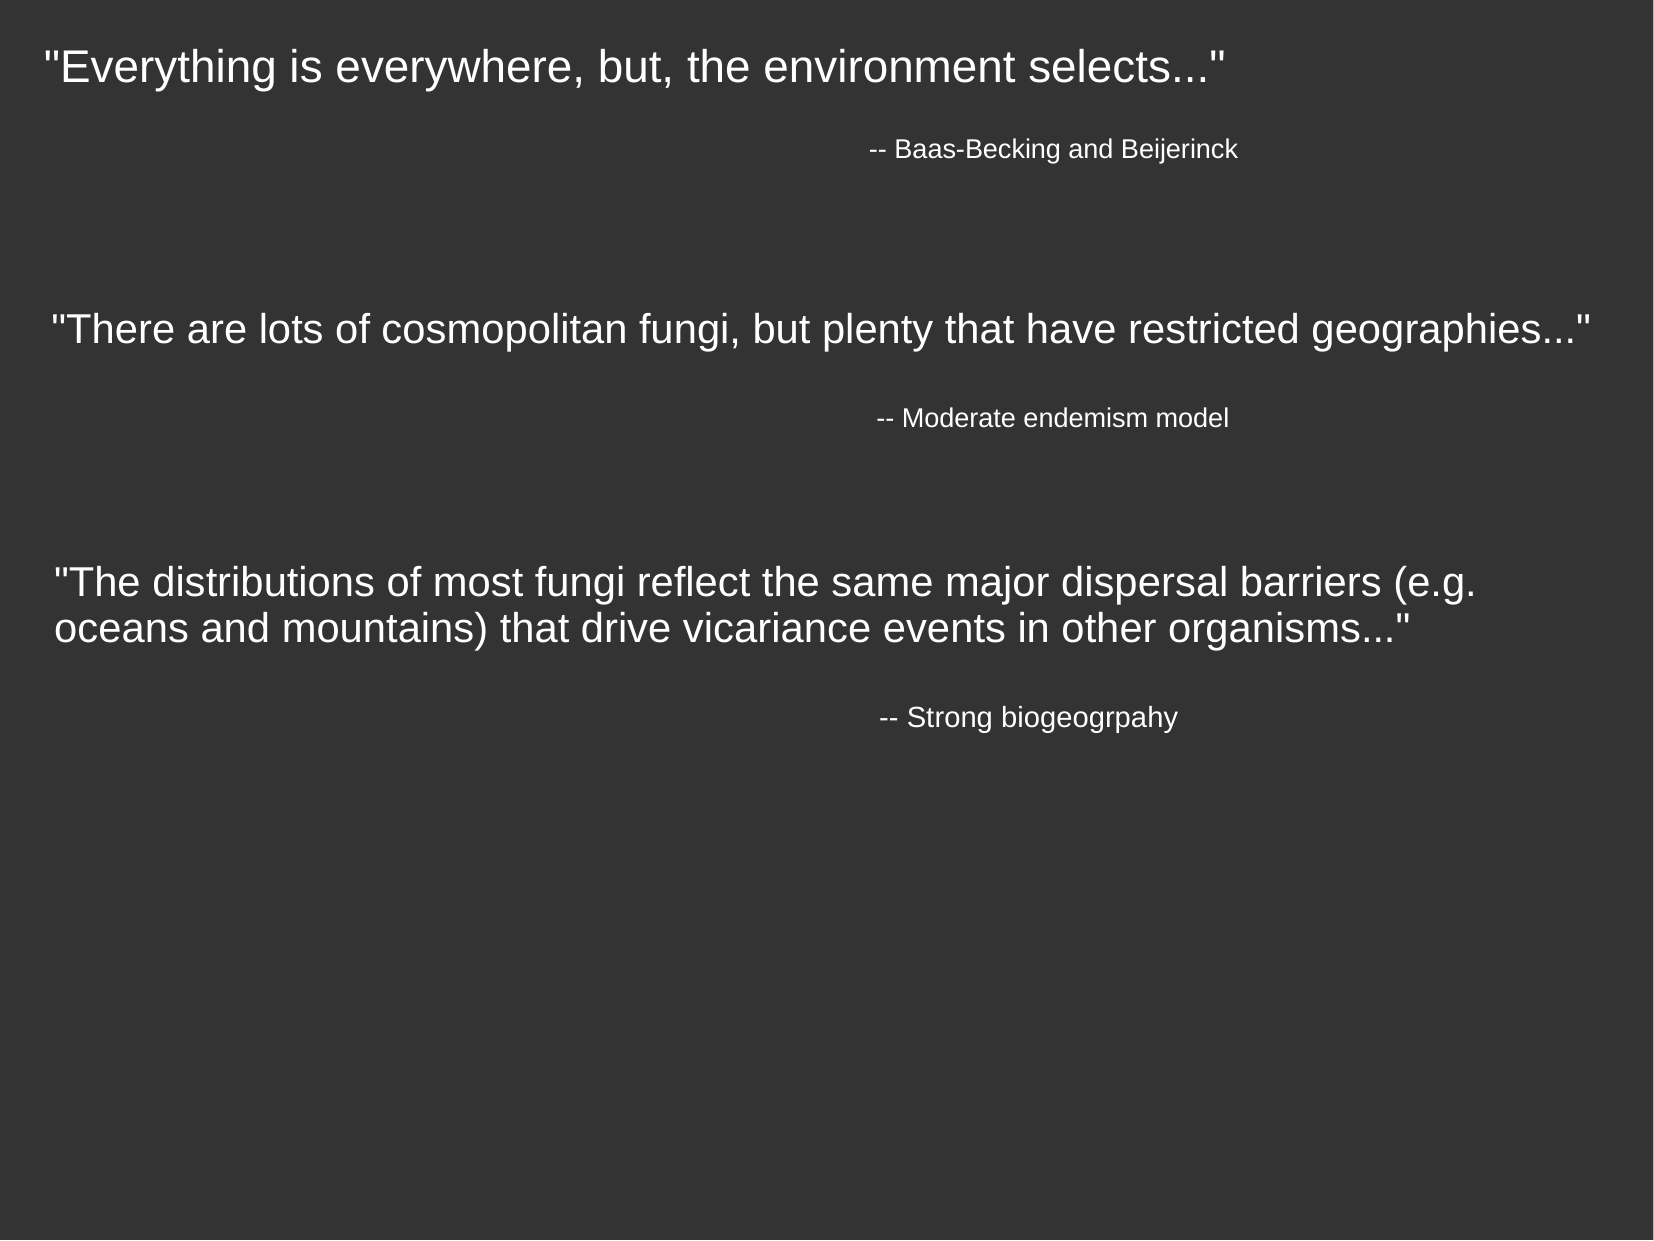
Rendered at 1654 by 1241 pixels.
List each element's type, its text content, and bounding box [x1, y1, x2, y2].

text_box "The distributions of most fungi reflect the same major dispersal barriers (e.g. oceans and mountains) that drive vicariance events in other organisms..." -- Strong biogeogrpahy [39, 550, 1610, 785]
text_box "Everything is everywhere, but, the environment selects..." -- Baas-Becking and Beijerinck [29, 33, 1629, 173]
text_box "There are lots of cosmopolitan fungi, but plenty that have restricted geographies..." -- Moderate endemism model [36, 298, 1617, 444]
